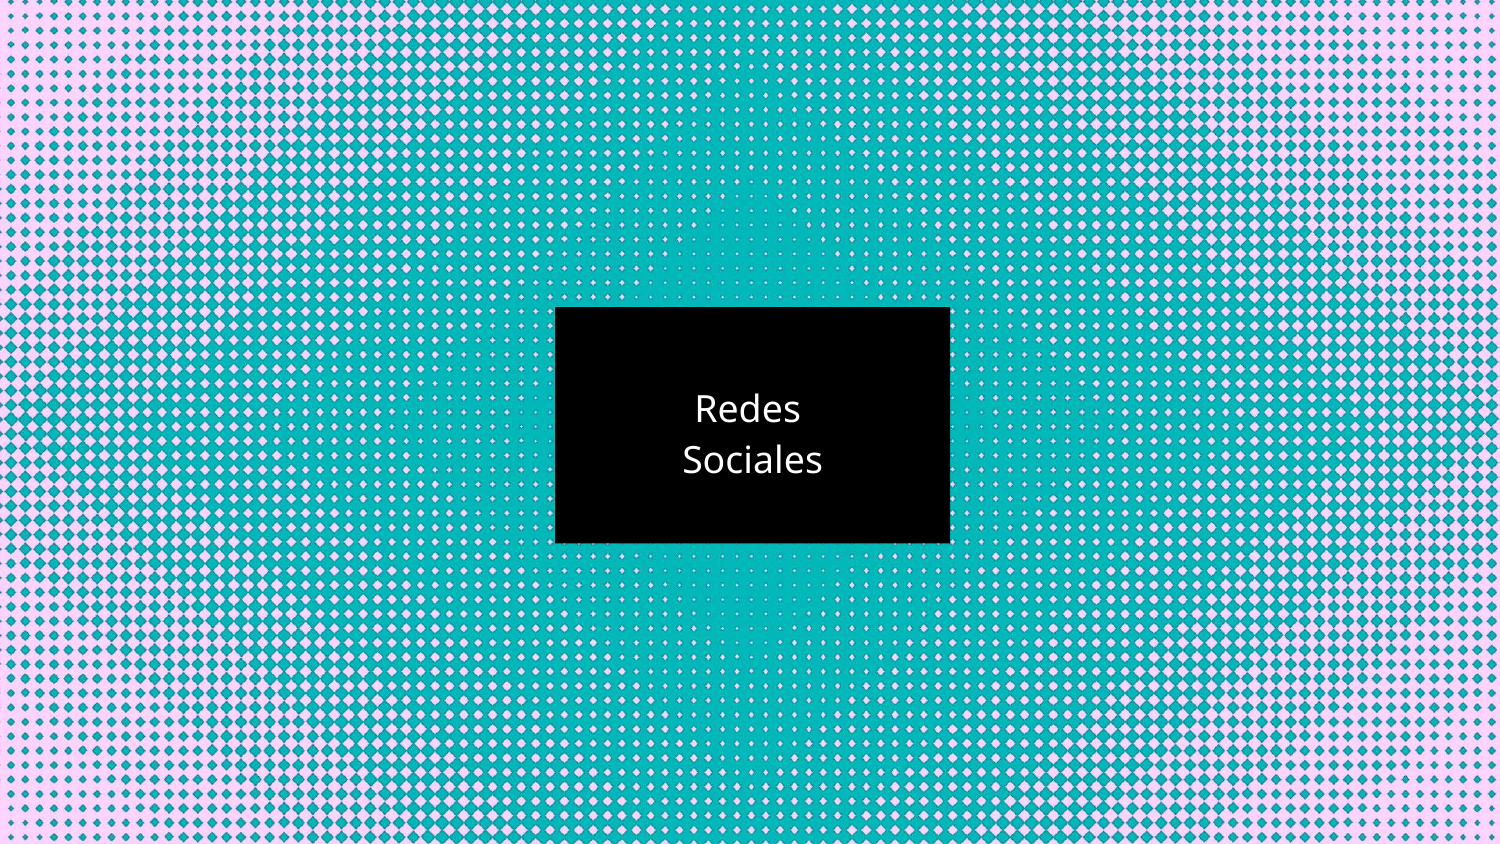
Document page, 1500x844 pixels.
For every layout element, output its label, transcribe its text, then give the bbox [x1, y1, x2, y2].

text_box Redes Sociales [555, 307, 951, 544]
picture [0, 0, 1500, 844]
